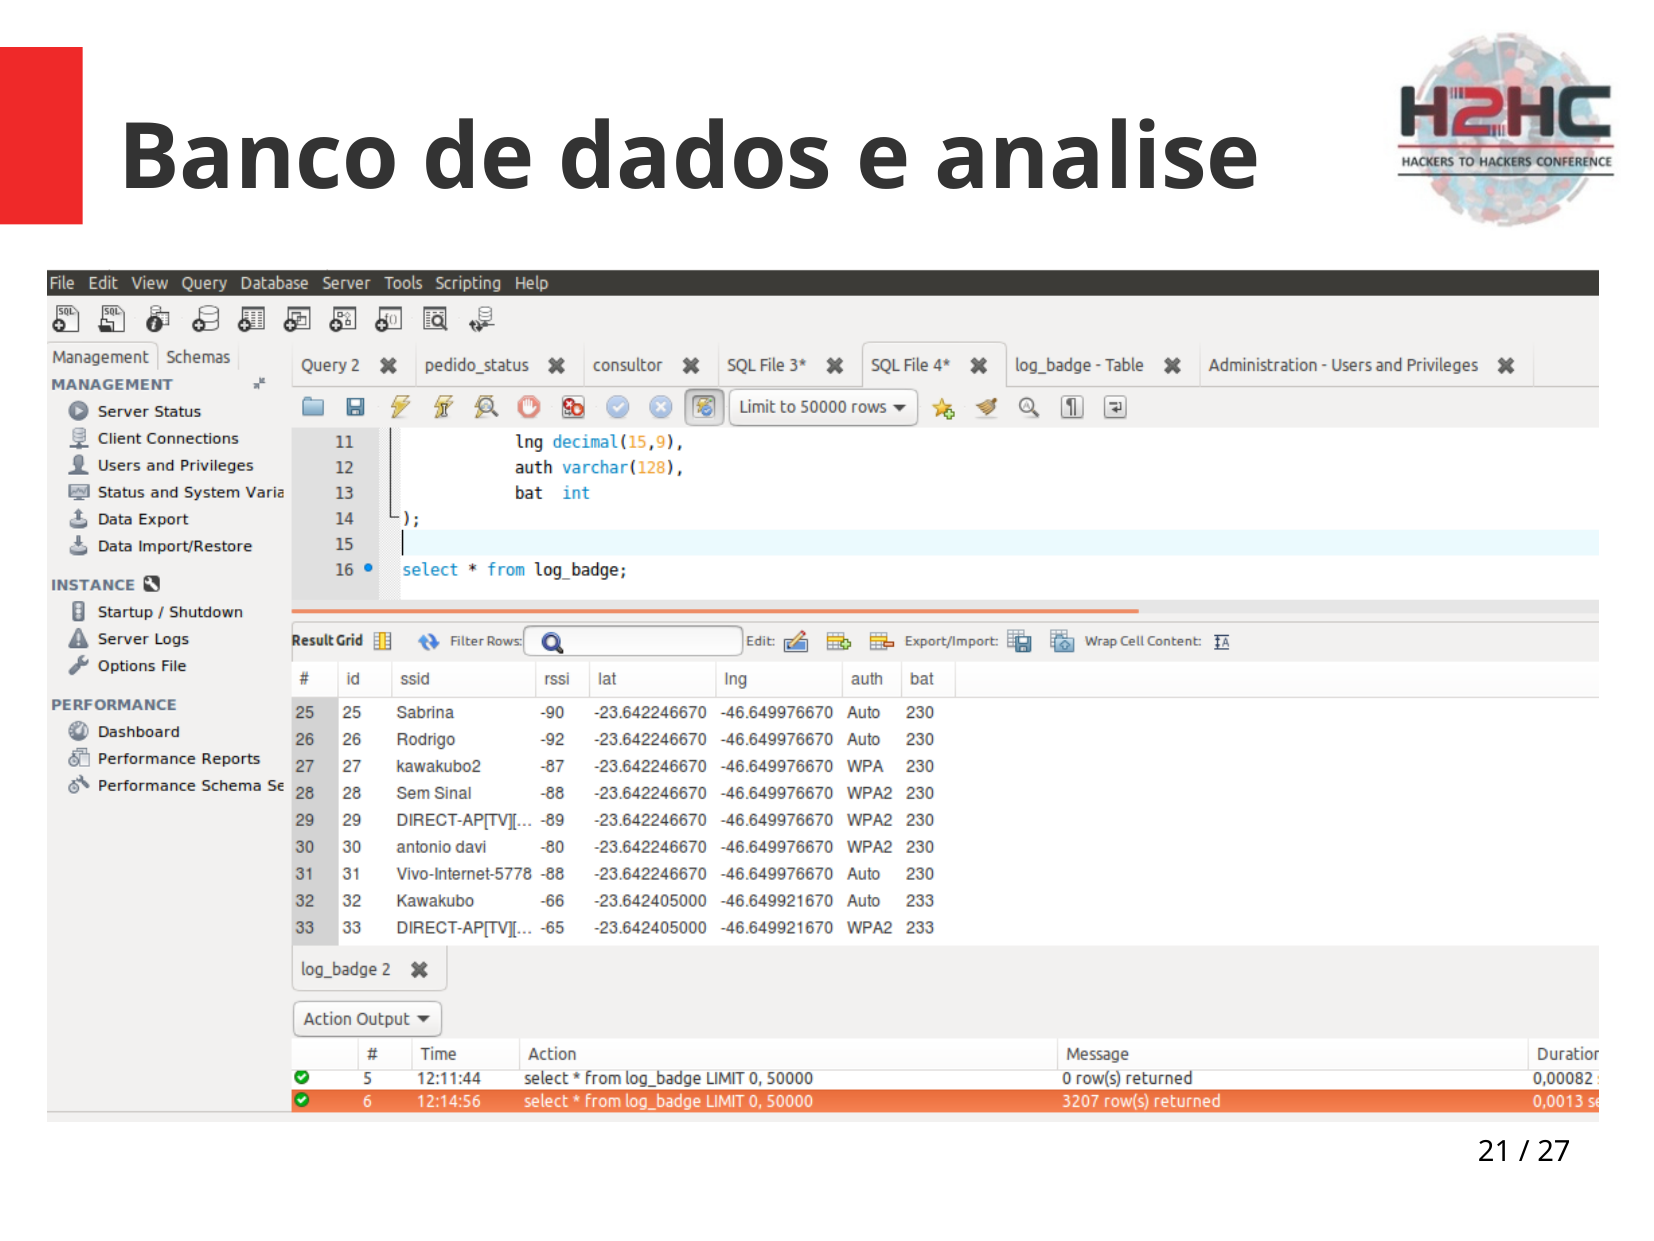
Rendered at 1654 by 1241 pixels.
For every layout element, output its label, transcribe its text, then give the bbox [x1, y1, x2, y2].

title Banco de dados e analise [118, 49, 1571, 257]
picture [1299, 11, 1654, 248]
picture [47, 269, 1599, 1123]
